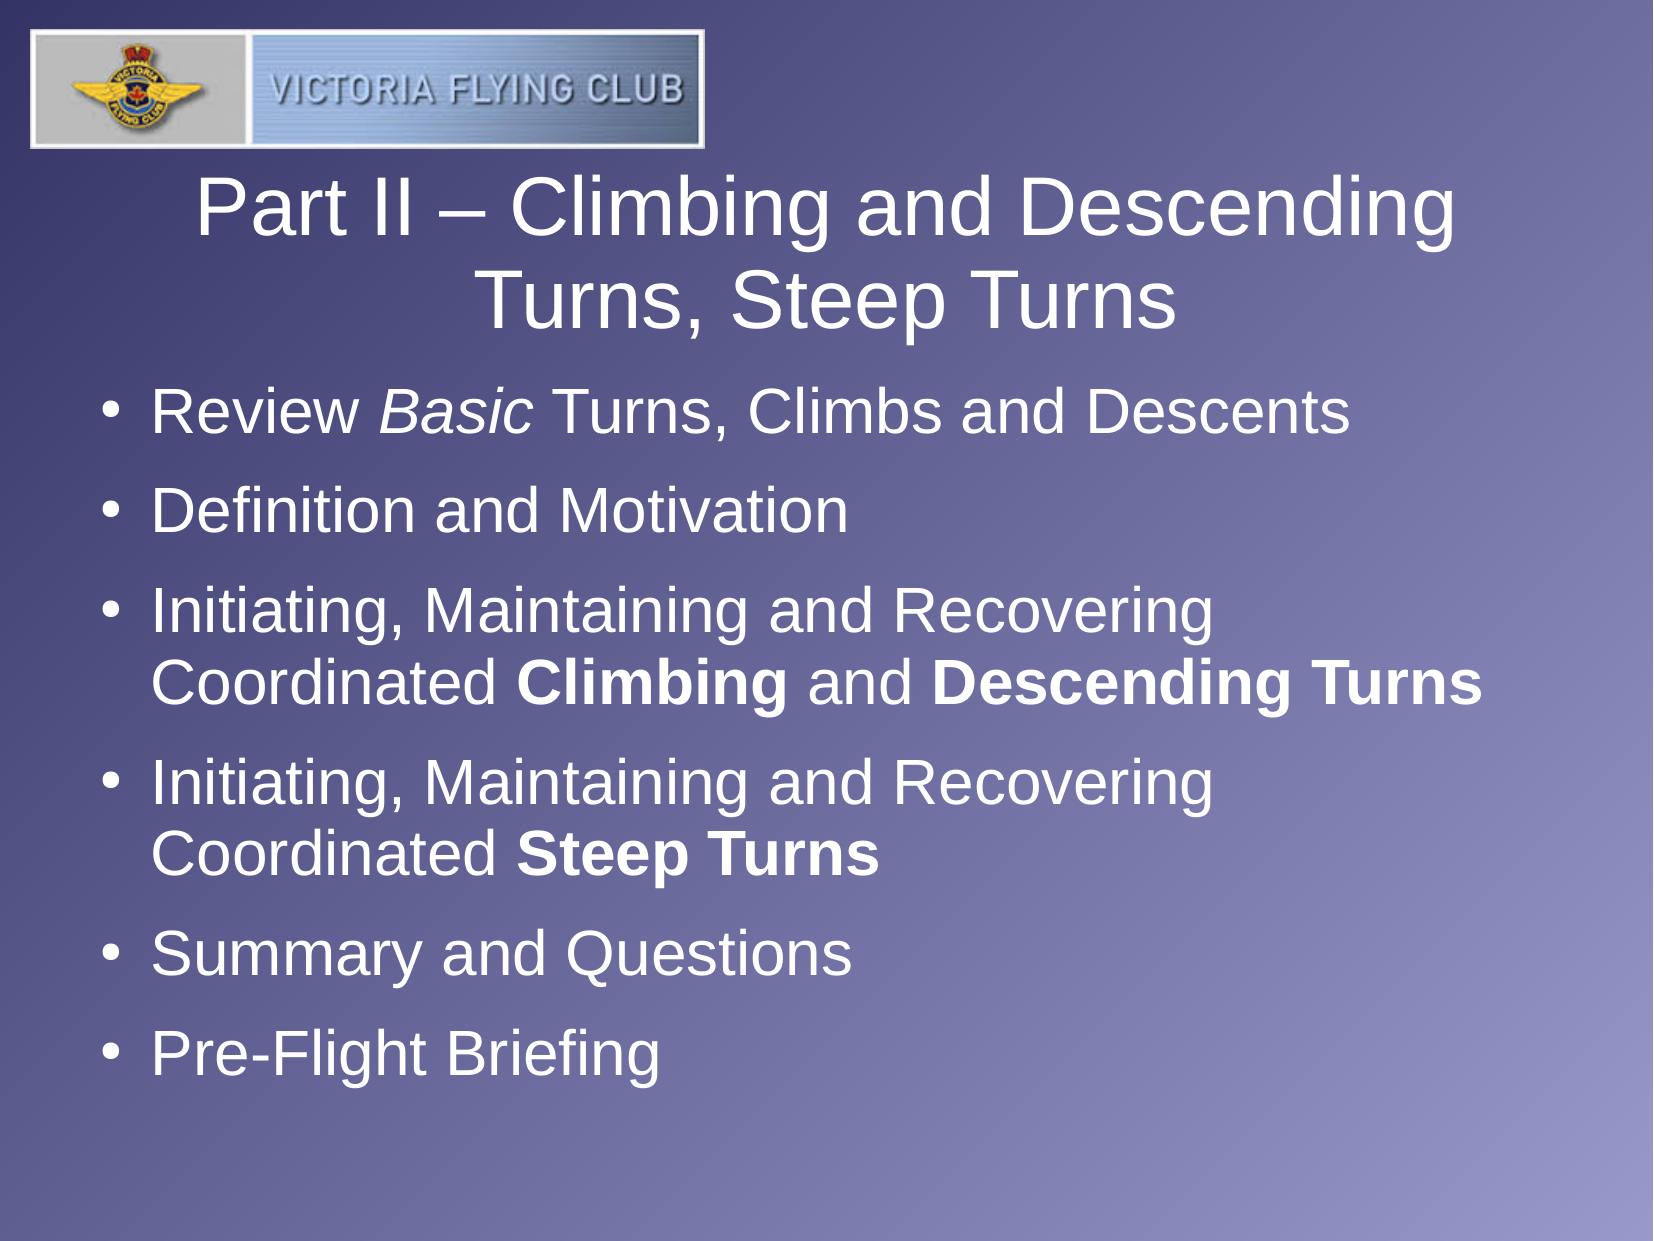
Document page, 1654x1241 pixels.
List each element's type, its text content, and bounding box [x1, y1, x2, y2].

list Review Basic Turns, Climbs and Descents Definition and Motivation Initiating, Maintaining and Recovering Coordinated Climbing and Descending Turns Initiating, Maintaining and Recovering Coordinated Steep Turns Summary and Questions Pre-Flight Briefing [82, 375, 1571, 1095]
title Part II – Climbing and Descending Turns, Steep Turns [82, 150, 1571, 358]
picture [30, 29, 705, 149]
